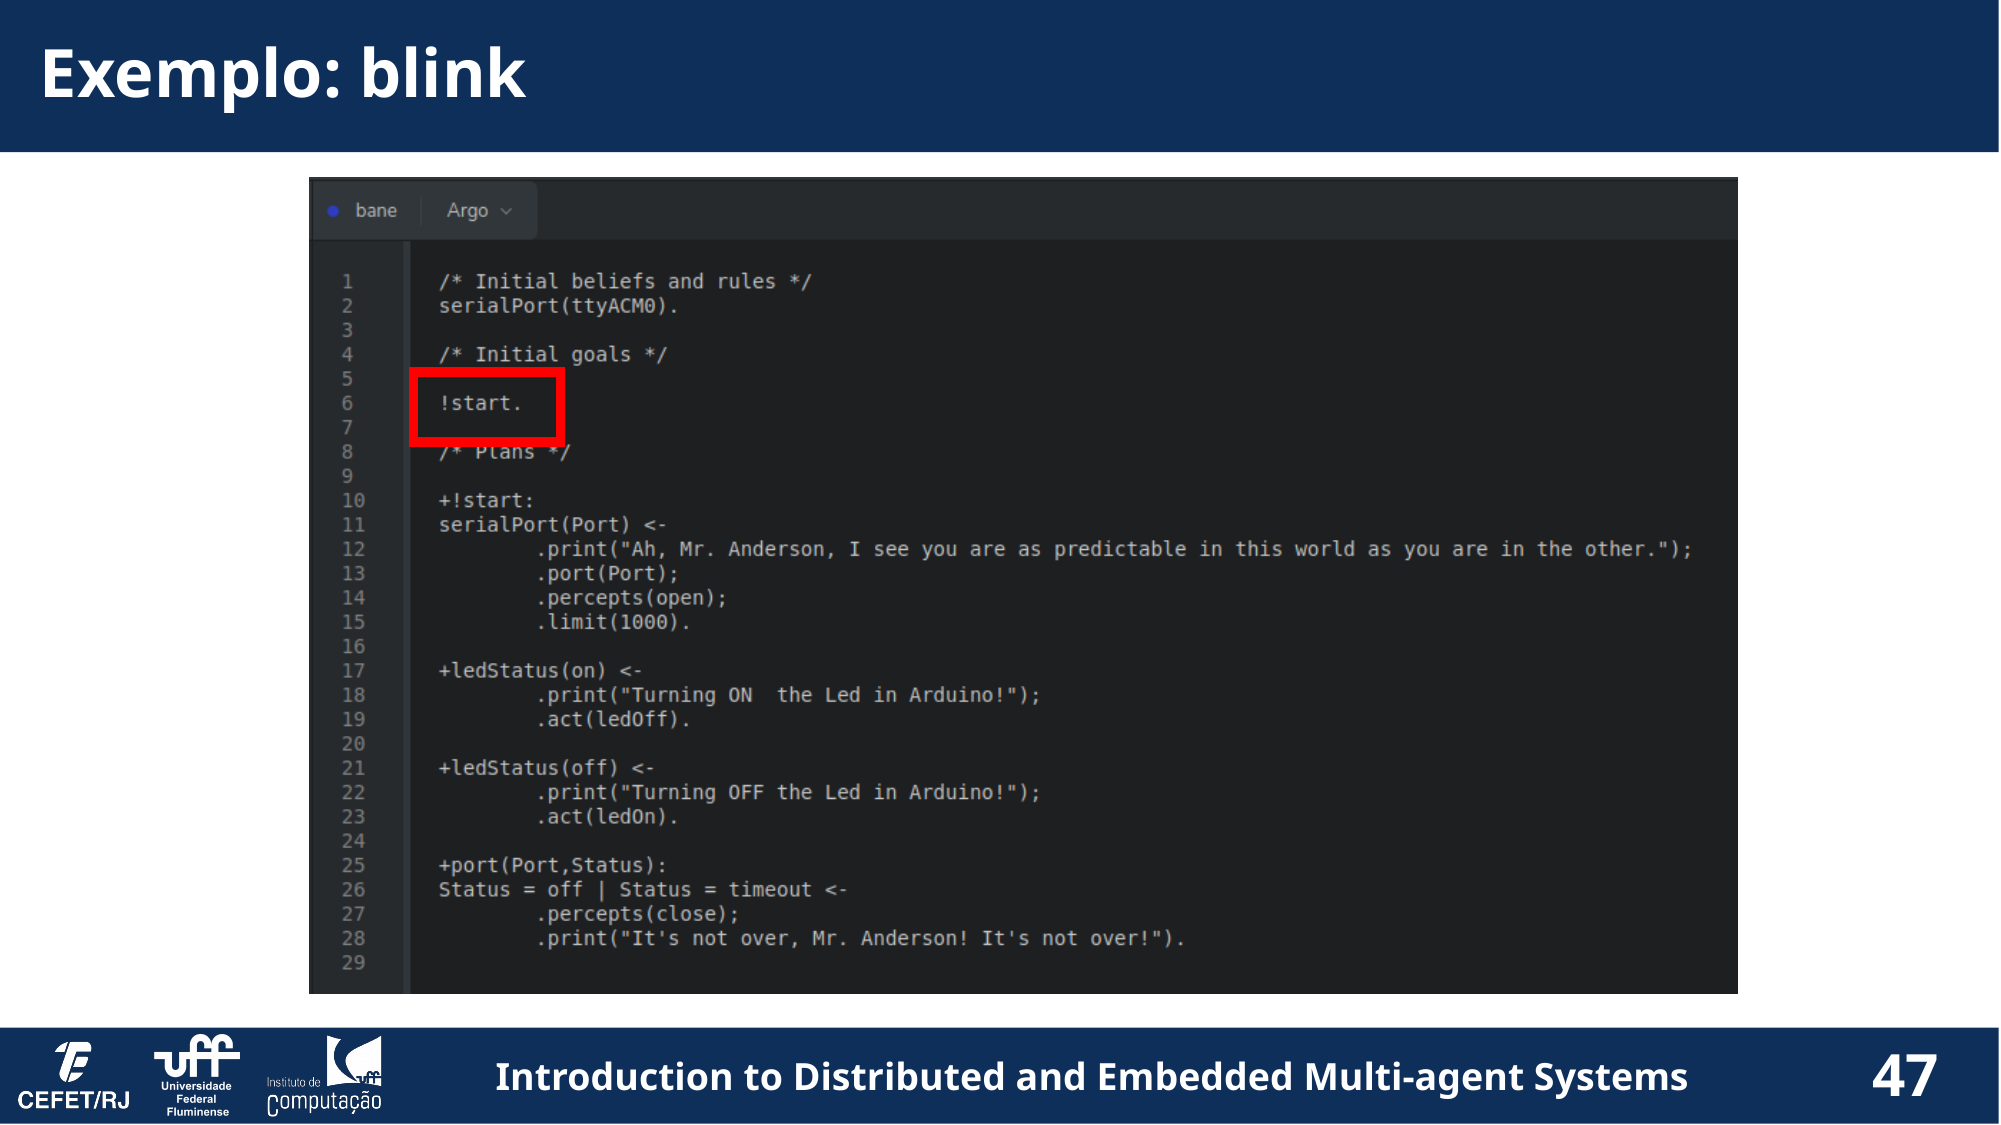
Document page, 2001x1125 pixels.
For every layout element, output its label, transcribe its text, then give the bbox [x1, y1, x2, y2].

picture [265, 1033, 383, 1117]
picture [153, 1033, 241, 1121]
picture [309, 177, 1738, 994]
picture [18, 1021, 129, 1125]
text_box Exemplo: blink [25, 23, 1999, 119]
